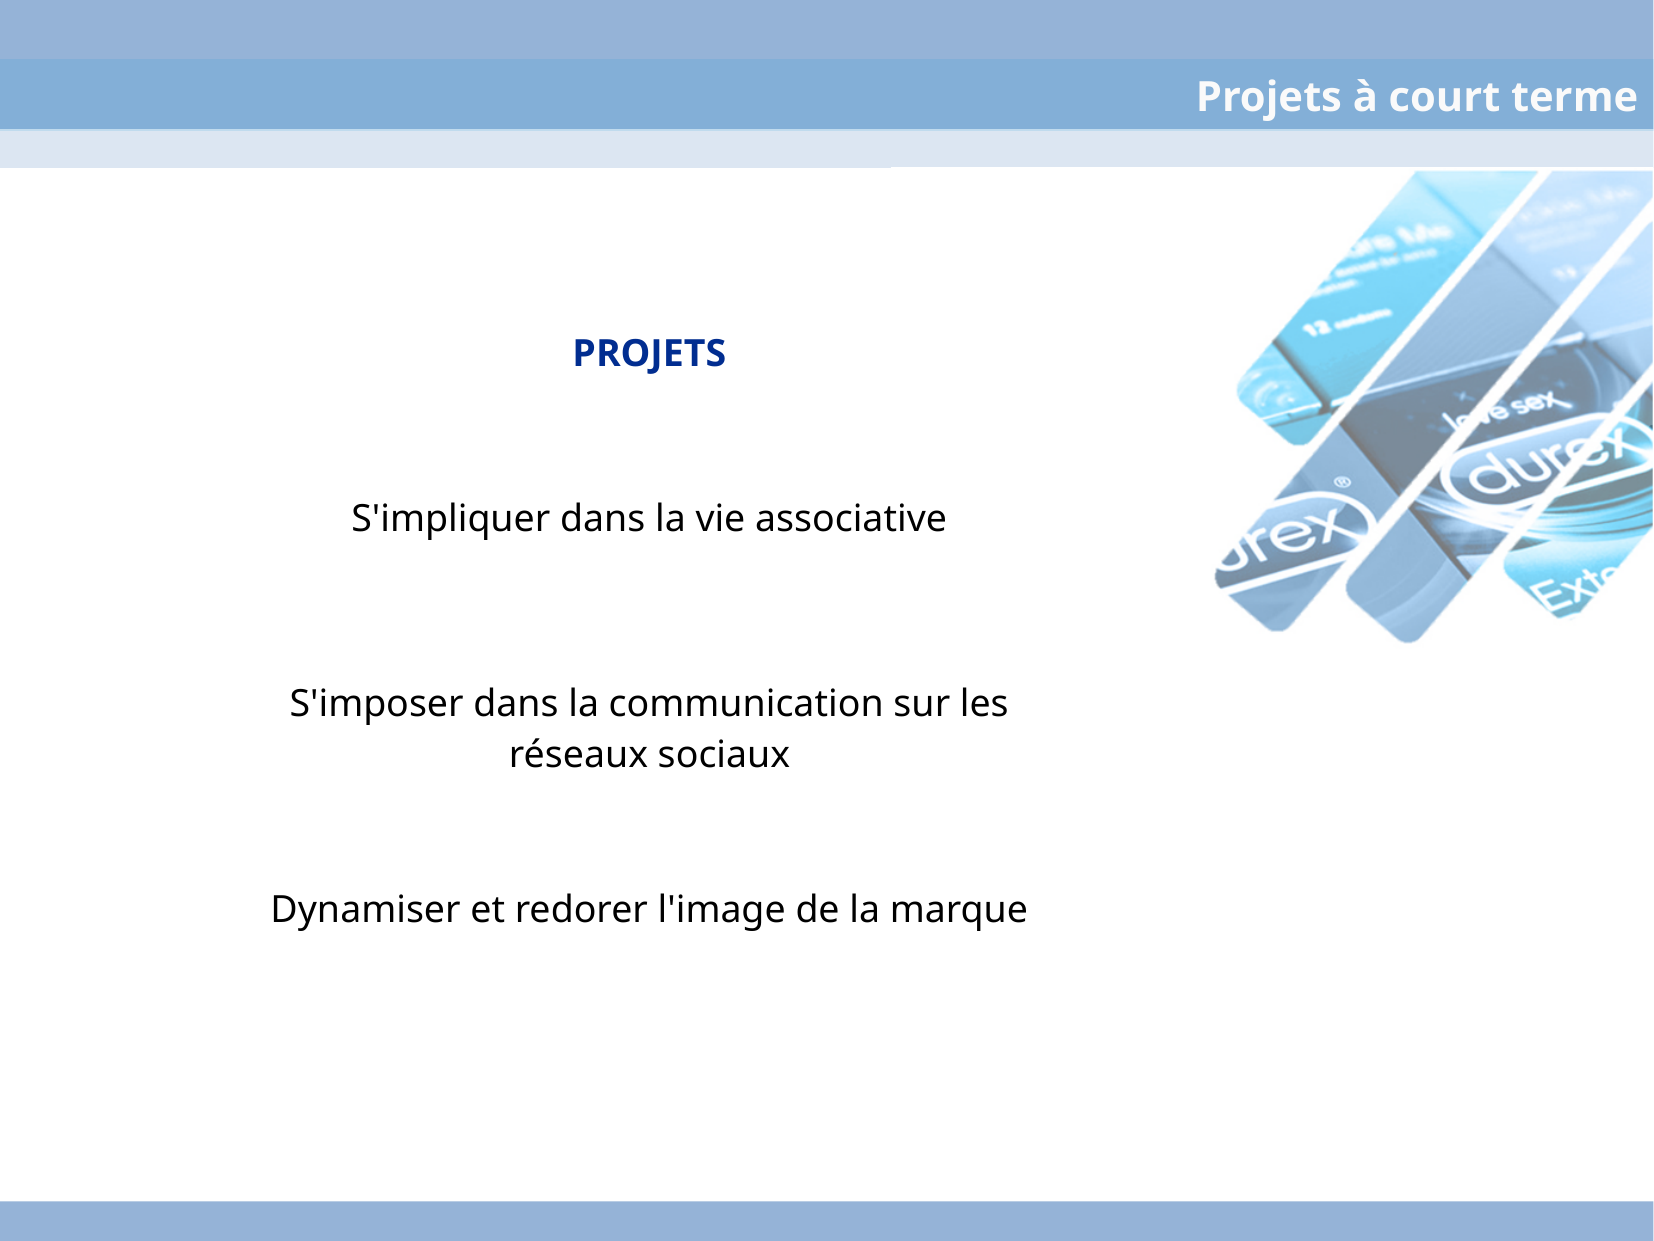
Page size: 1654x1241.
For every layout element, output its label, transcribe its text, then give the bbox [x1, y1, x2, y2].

text_box S'impliquer dans la vie associative [248, 484, 1052, 544]
text_box PROJETS [531, 318, 768, 379]
text_box [0, 1201, 1654, 1241]
picture [891, 167, 1654, 743]
text_box Projets à court terme [0, 59, 1654, 121]
text_box [0, 121, 1654, 168]
text_box S'imposer dans la communication sur les réseaux sociaux [248, 669, 1052, 774]
text_box Dynamiser et redorer l'image de la marque [248, 874, 1052, 979]
text_box [0, 0, 1654, 59]
